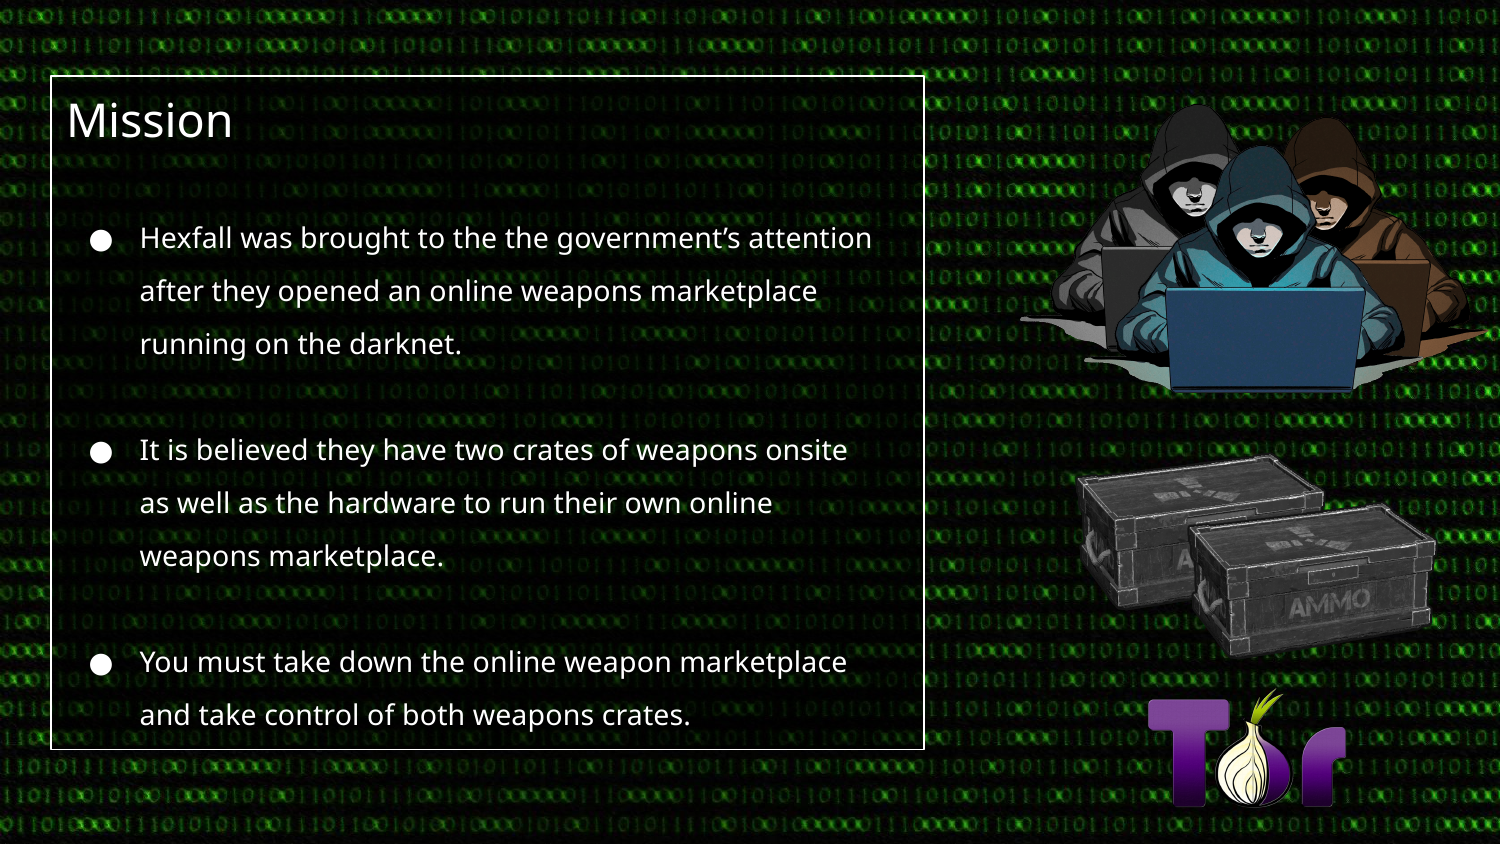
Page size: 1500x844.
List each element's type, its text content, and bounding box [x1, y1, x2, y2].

title Mission [51, 72, 1449, 167]
text_box [51, 167, 924, 750]
list Hexfall was brought to the the government’s attention after they opened an online weapons marketplace running on the darknet. It is believed they have two crates of weapons onsite as well as the hardware to run their own online weapons marketplace. You must take down the online weapon marketplace and take control of both weapons crates. [51, 189, 902, 750]
picture [0, 0, 1500, 844]
